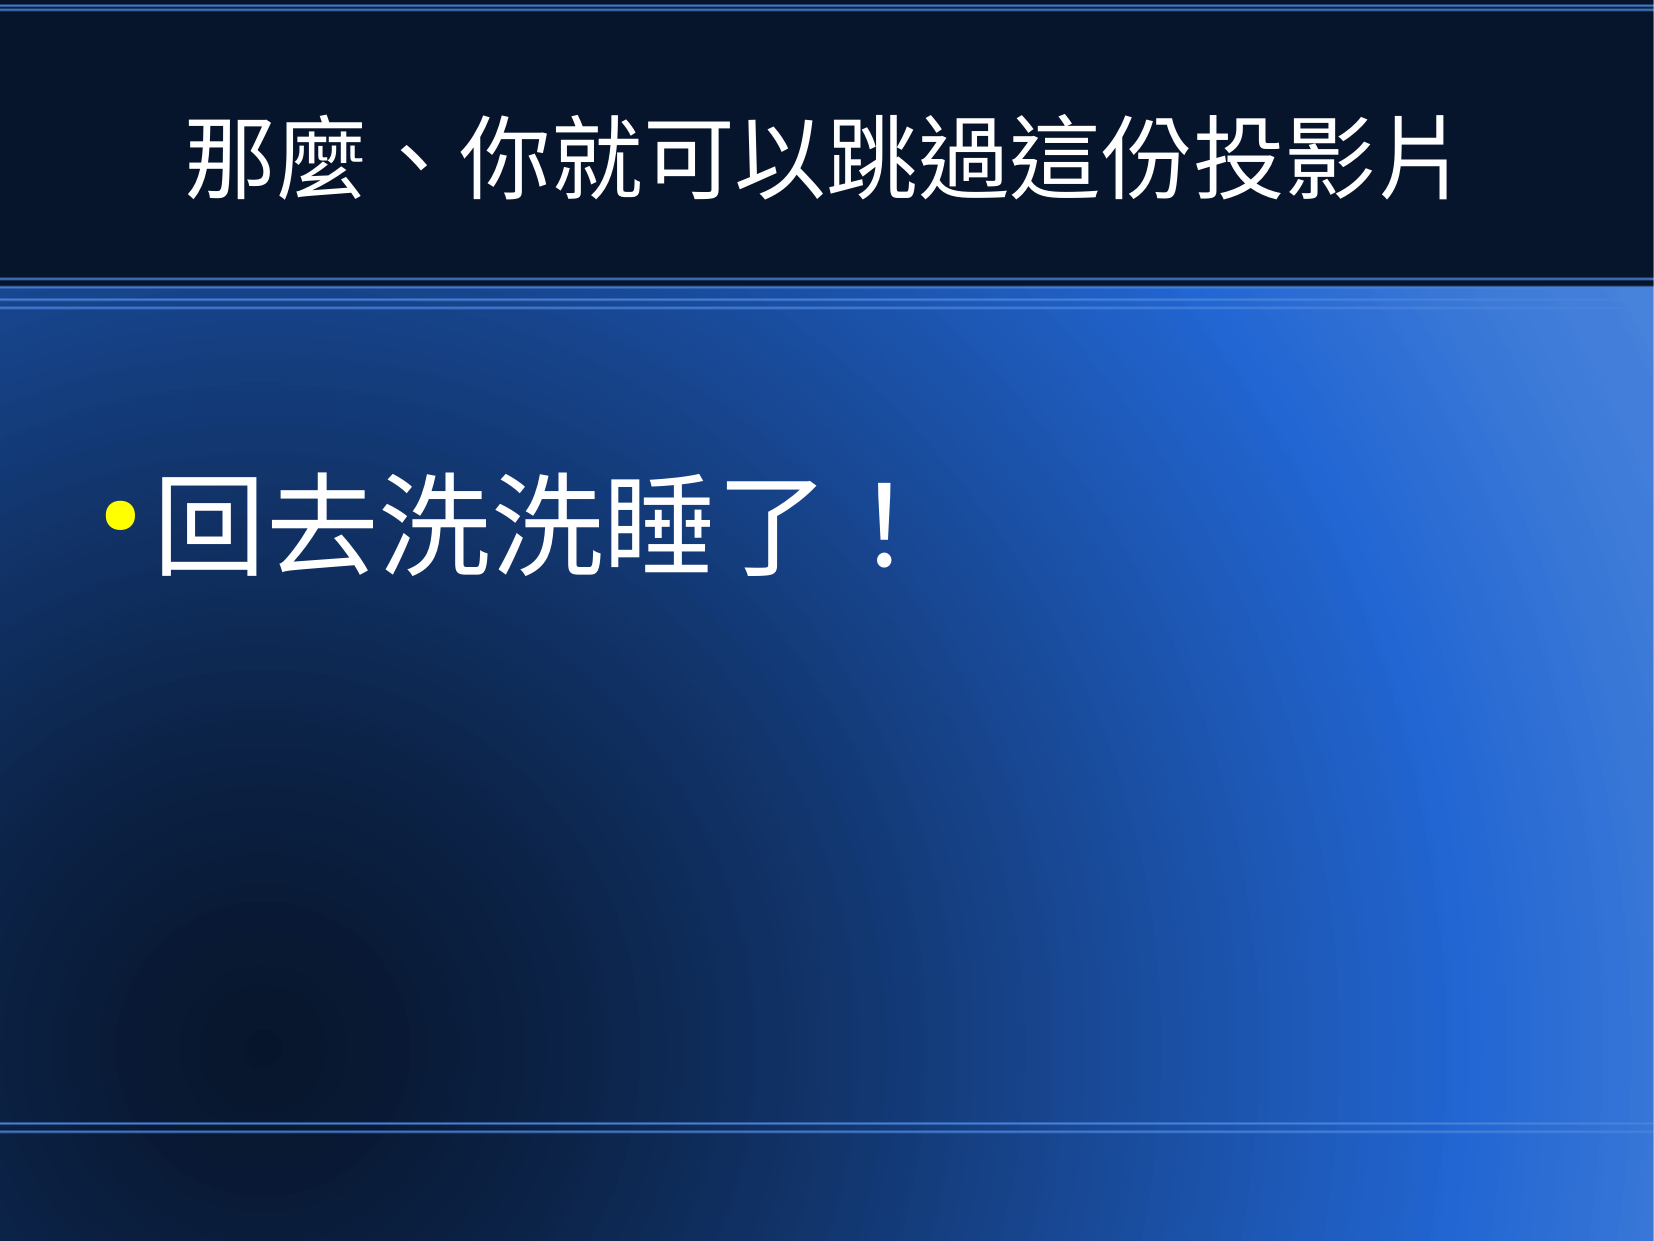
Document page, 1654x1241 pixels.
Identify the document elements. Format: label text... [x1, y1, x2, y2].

picture [0, 0, 1654, 1241]
title 那麼、你就可以跳過這份投影片 [82, 49, 1571, 257]
list 回去洗洗睡了！ [82, 355, 1571, 1241]
